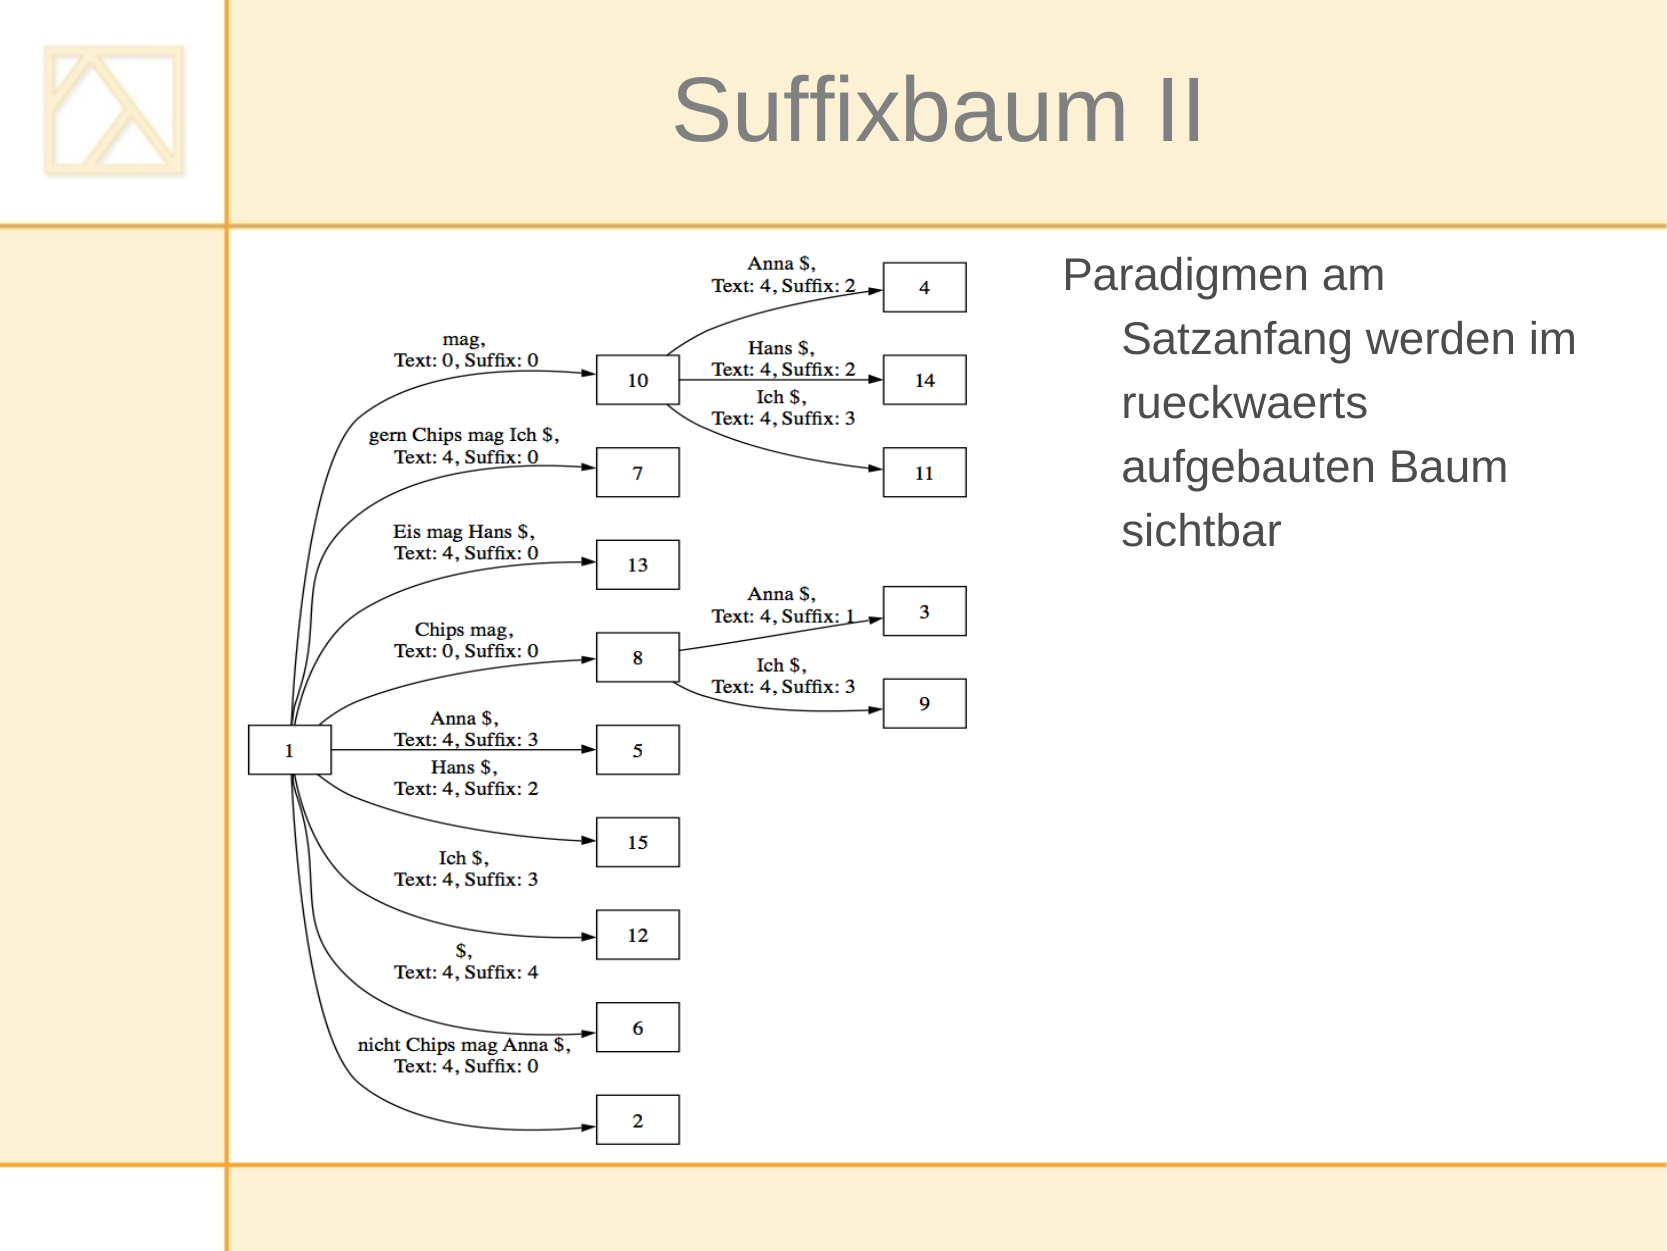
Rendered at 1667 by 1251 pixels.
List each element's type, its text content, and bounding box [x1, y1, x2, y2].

title Suffixbaum II [268, 0, 1611, 238]
picture [0, 0, 1667, 1251]
list Paradigmen am Satzanfang werden im rueckwaerts aufgebauten Baum sichtbar [1033, 236, 1611, 1152]
